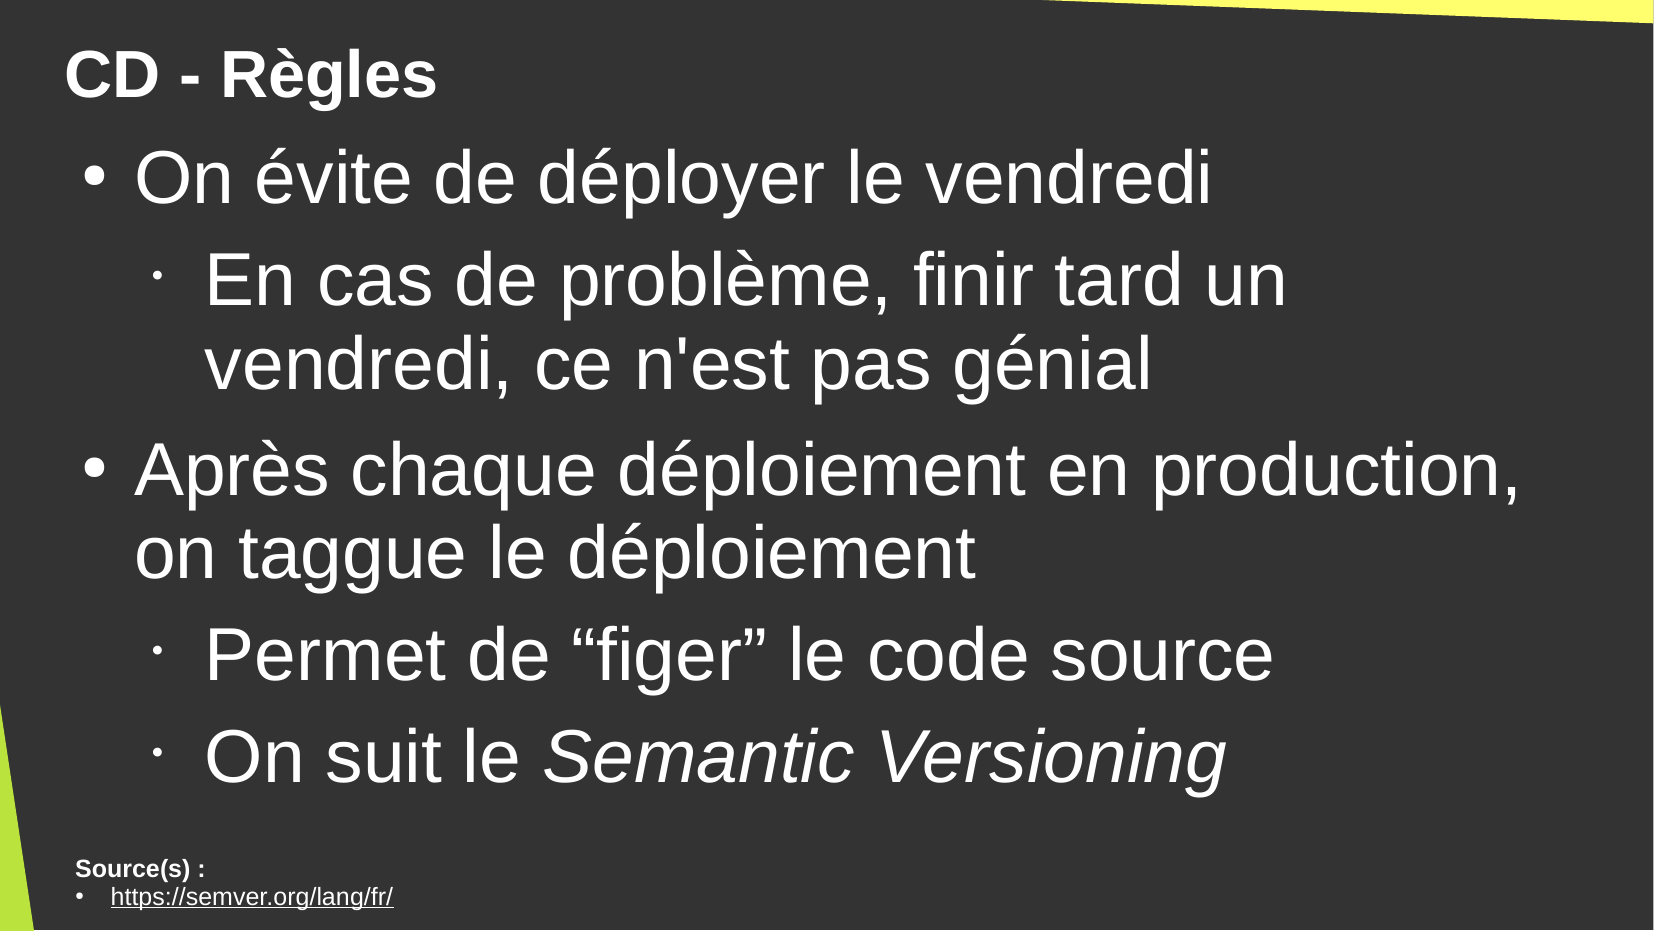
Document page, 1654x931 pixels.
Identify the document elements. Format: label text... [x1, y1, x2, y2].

text_box Source(s) : https://semver.org/lang/fr/ [60, 838, 1546, 919]
title CD - Règles [64, 37, 1471, 119]
list On évite de déployer le vendredi En cas de problème, finir tard un vendredi, ce n'est pas génial Après chaque déploiement en production, on taggue le déploiement Permet de “figer” le code source On suit le Semantic Versioning [63, 135, 1542, 804]
text_box [1042, 0, 1654, 24]
text_box [0, 704, 35, 931]
